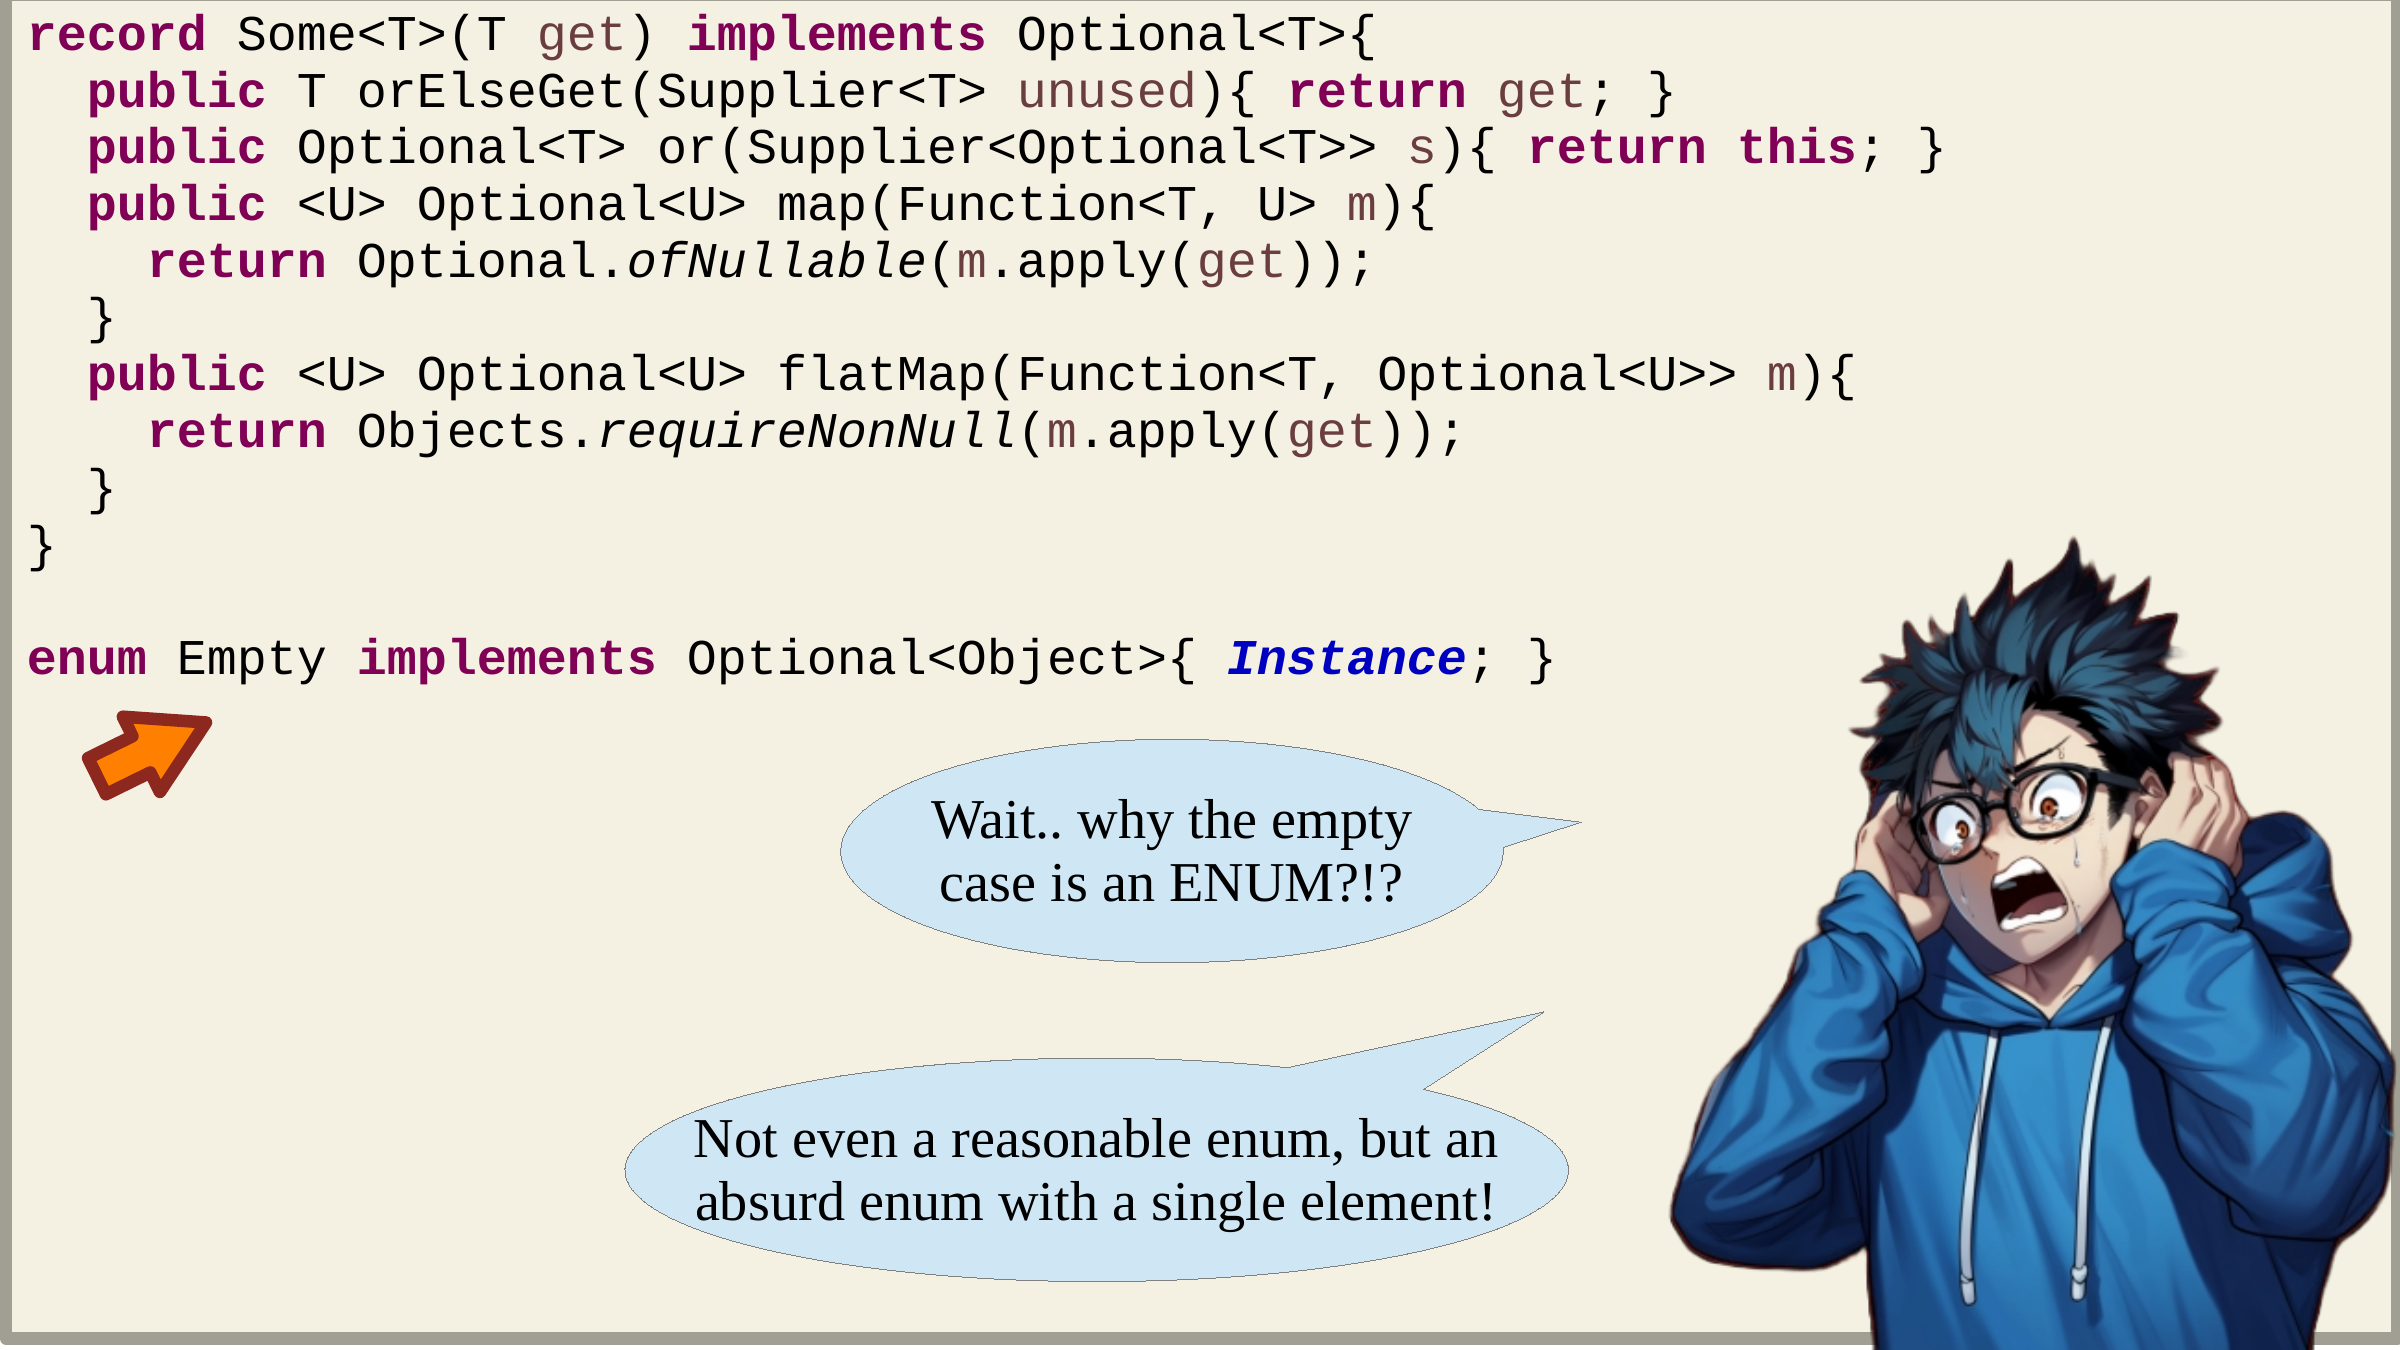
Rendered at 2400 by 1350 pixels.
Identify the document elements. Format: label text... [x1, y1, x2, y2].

text_box Wait.. why the empty case is an ENUM?!? [840, 739, 1582, 963]
text_box Not even a reasonable enum, but an absurd enum with a single element! [624, 1011, 1569, 1282]
text_box record Some<T>(T get) implements Optional<T>{ public T orElseGet(Supplier<T> unused){ return get; } public Optional<T> or(Supplier<Optional<T>> s){ return this; } public <U> Optional<U> map(Function<T, U> m){ return Optional.ofNullable(m.apply(get)); } public <U> Optional<U> flatMap(Function<T, Optional<U>> m){ return Objects.requireNonNull(m.apply(get)); } } enum Empty implements Optional<Object>{ Instance; } [5, 0, 2398, 1339]
picture [1499, 305, 2400, 1350]
text_box [88, 716, 207, 795]
